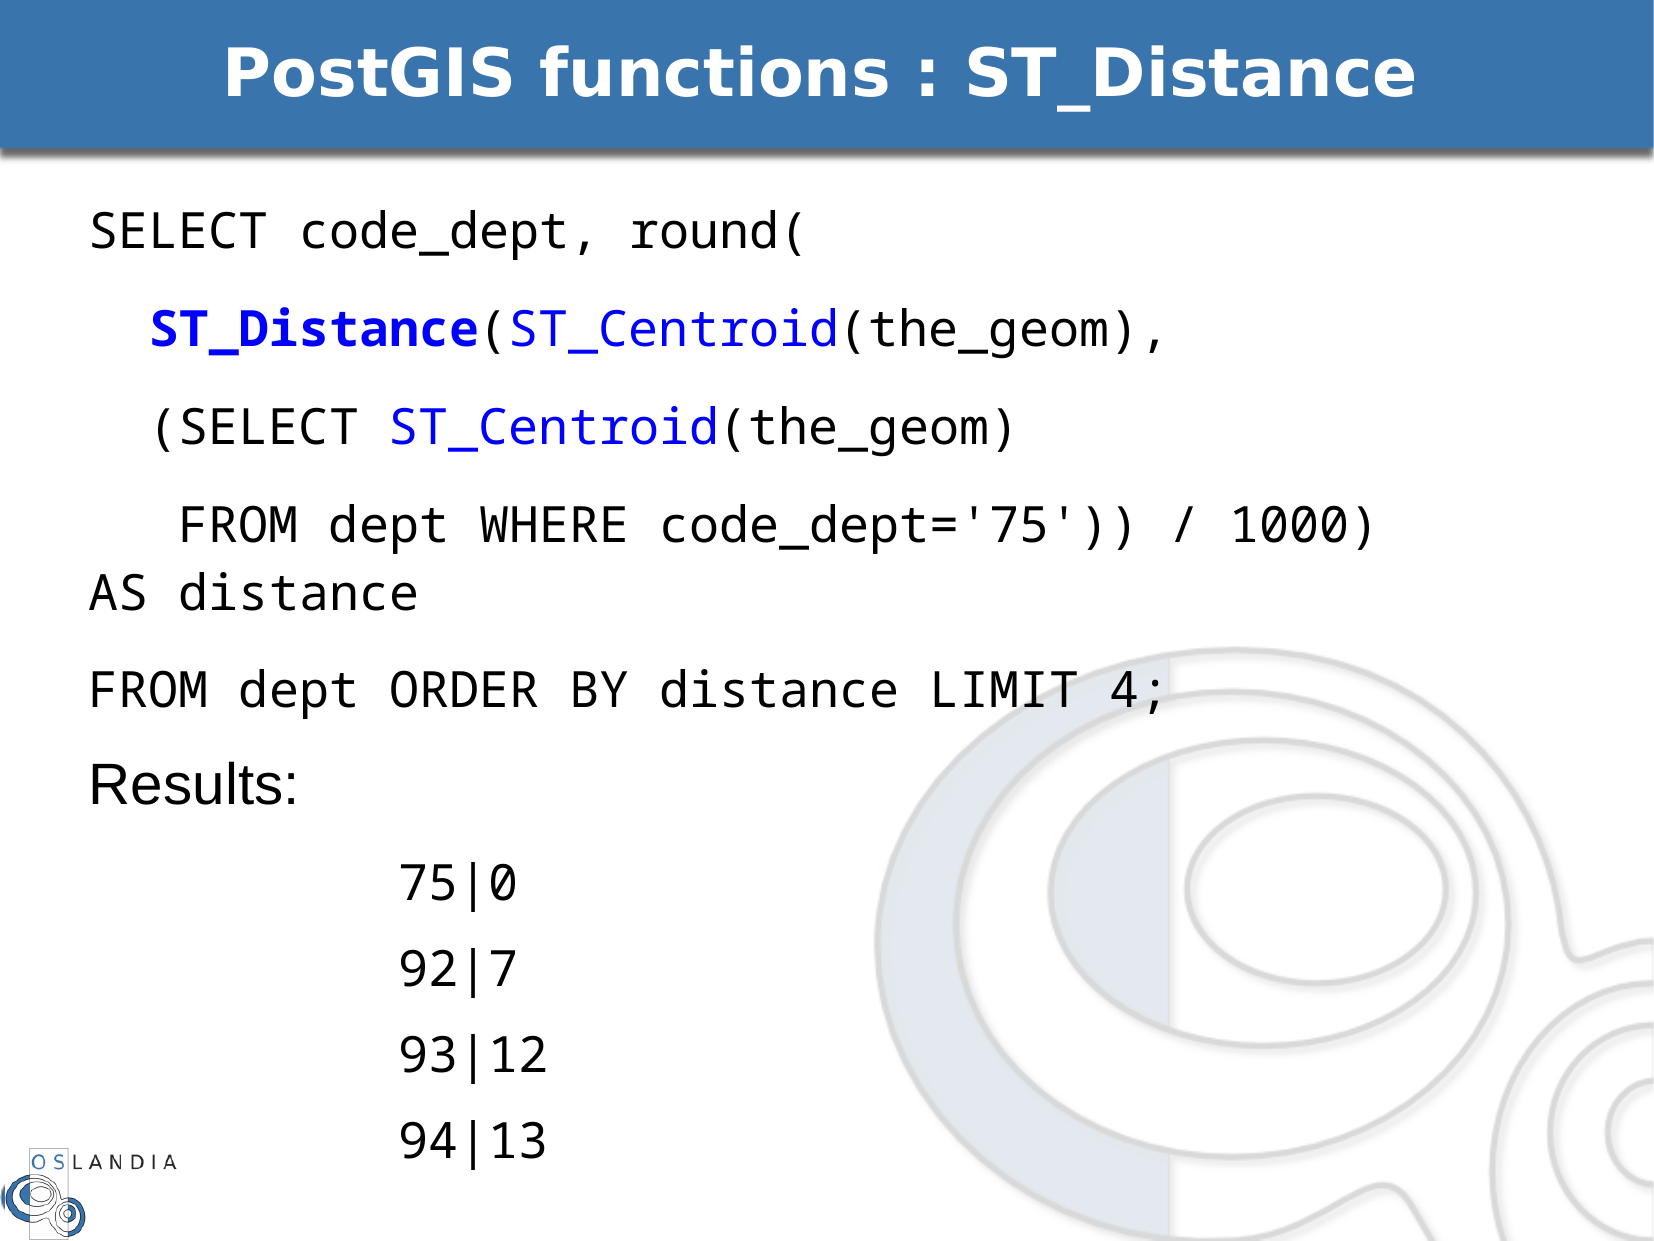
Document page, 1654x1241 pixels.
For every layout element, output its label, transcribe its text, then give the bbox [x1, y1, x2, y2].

list SELECT code_dept, round( ST_Distance(ST_Centroid(the_geom), (SELECT ST_Centroid(the_geom) FROM dept WHERE code_dept='75')) / 1000) AS distance FROM dept ORDER BY distance LIMIT 4; Results: 75|0 92|7 93|12 94|13 [59, 195, 1548, 1167]
title PostGIS functions : ST_Distance [76, 0, 1565, 148]
picture [0, 0, 1654, 1241]
